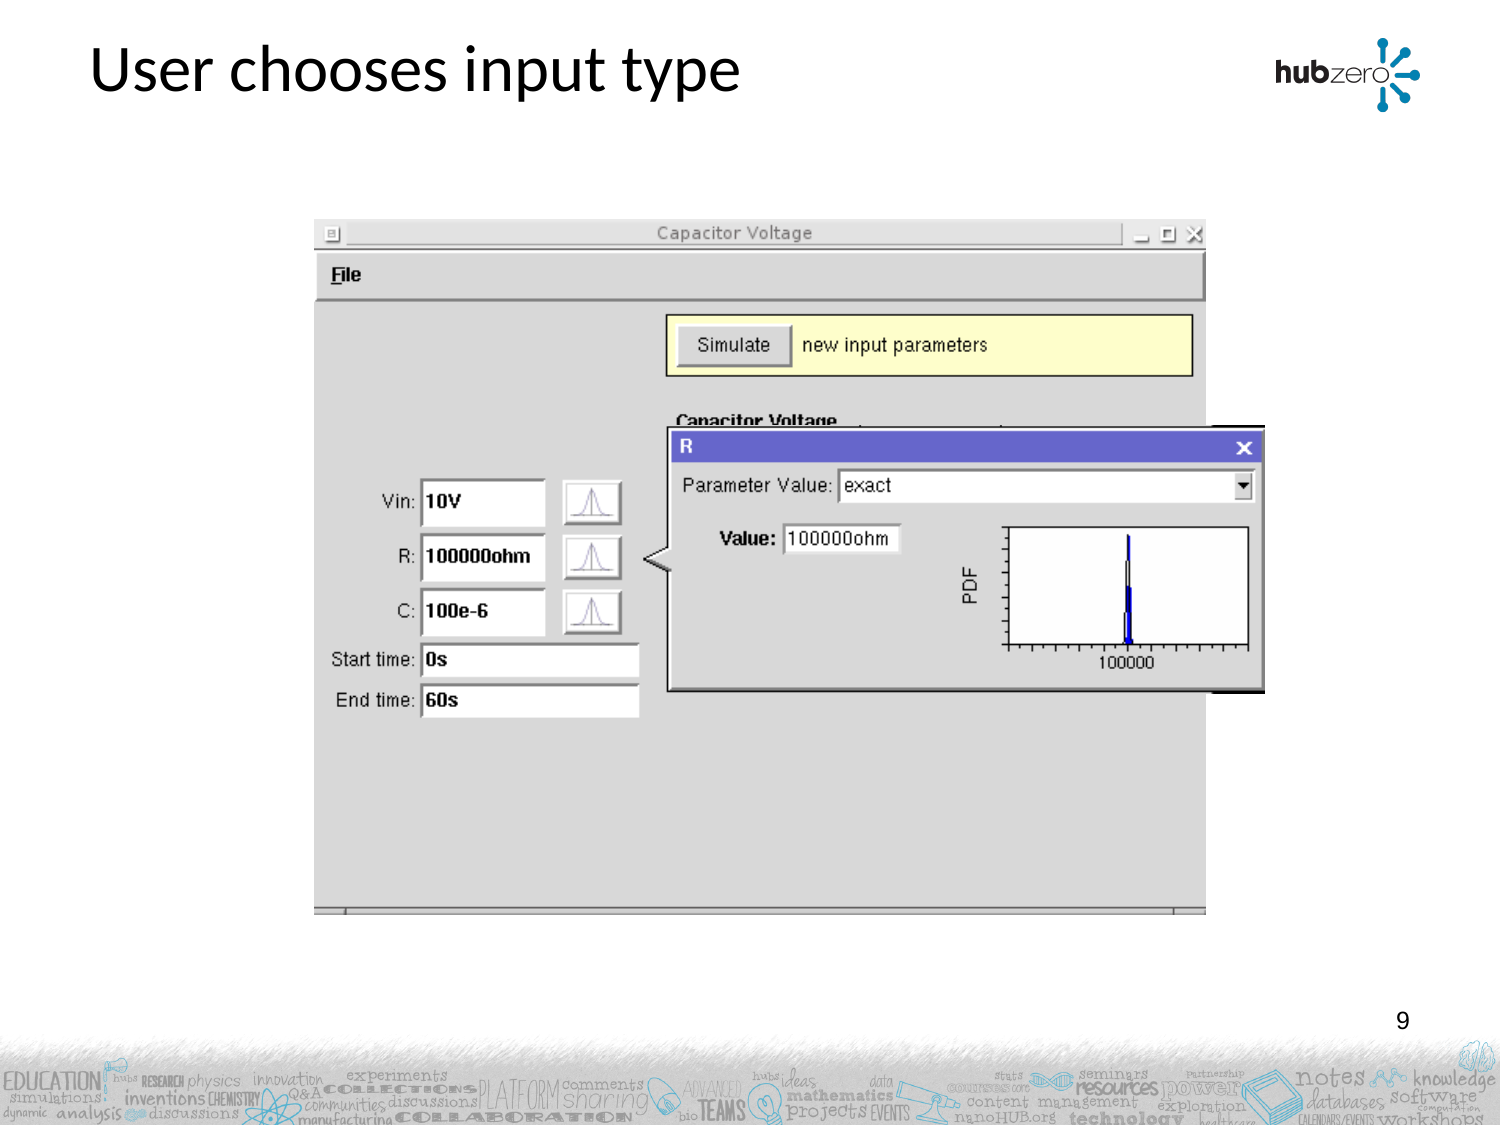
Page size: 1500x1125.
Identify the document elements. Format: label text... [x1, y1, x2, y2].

text_box <number> [1074, 989, 1425, 1050]
picture [0, 1034, 1500, 1125]
picture [314, 219, 1265, 915]
picture [1272, 35, 1423, 115]
text_box User chooses input type [75, 12, 1249, 118]
